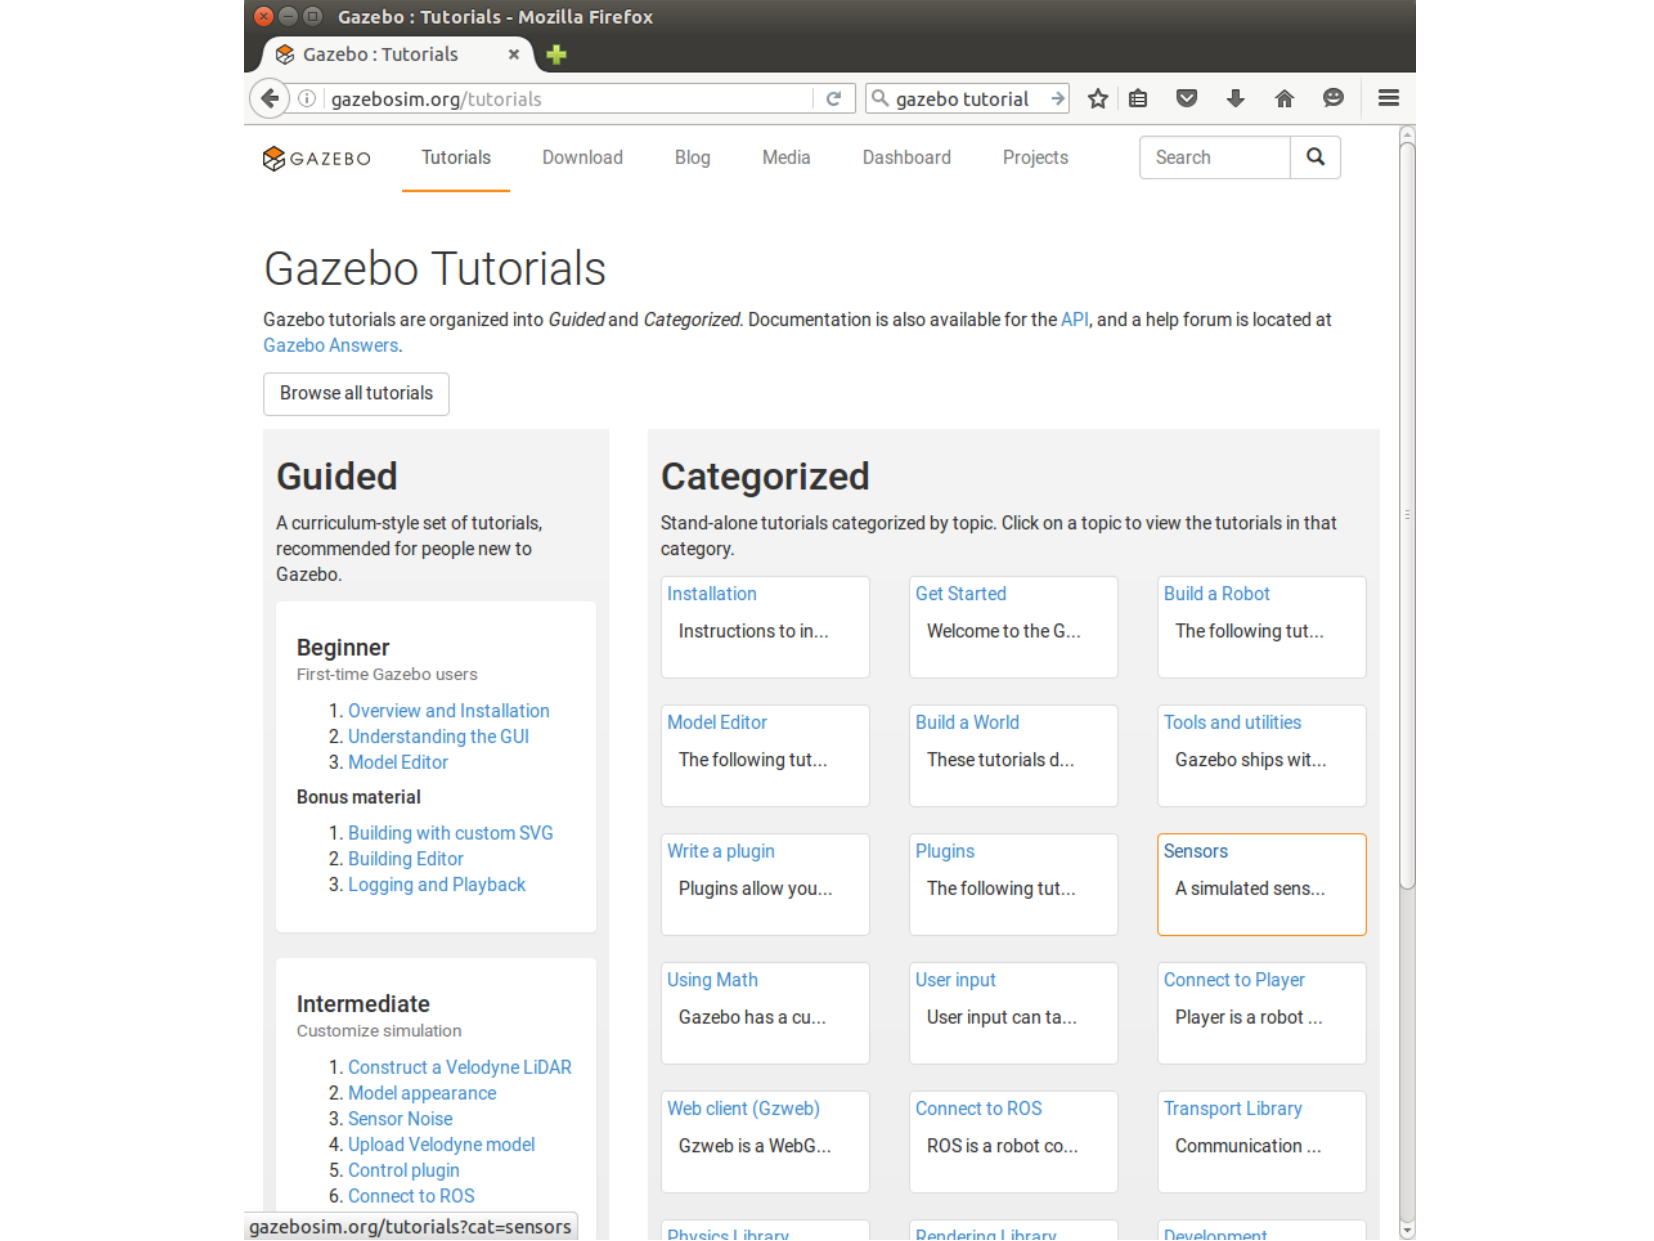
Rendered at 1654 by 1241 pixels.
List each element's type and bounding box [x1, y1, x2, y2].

picture [244, 0, 1416, 1240]
